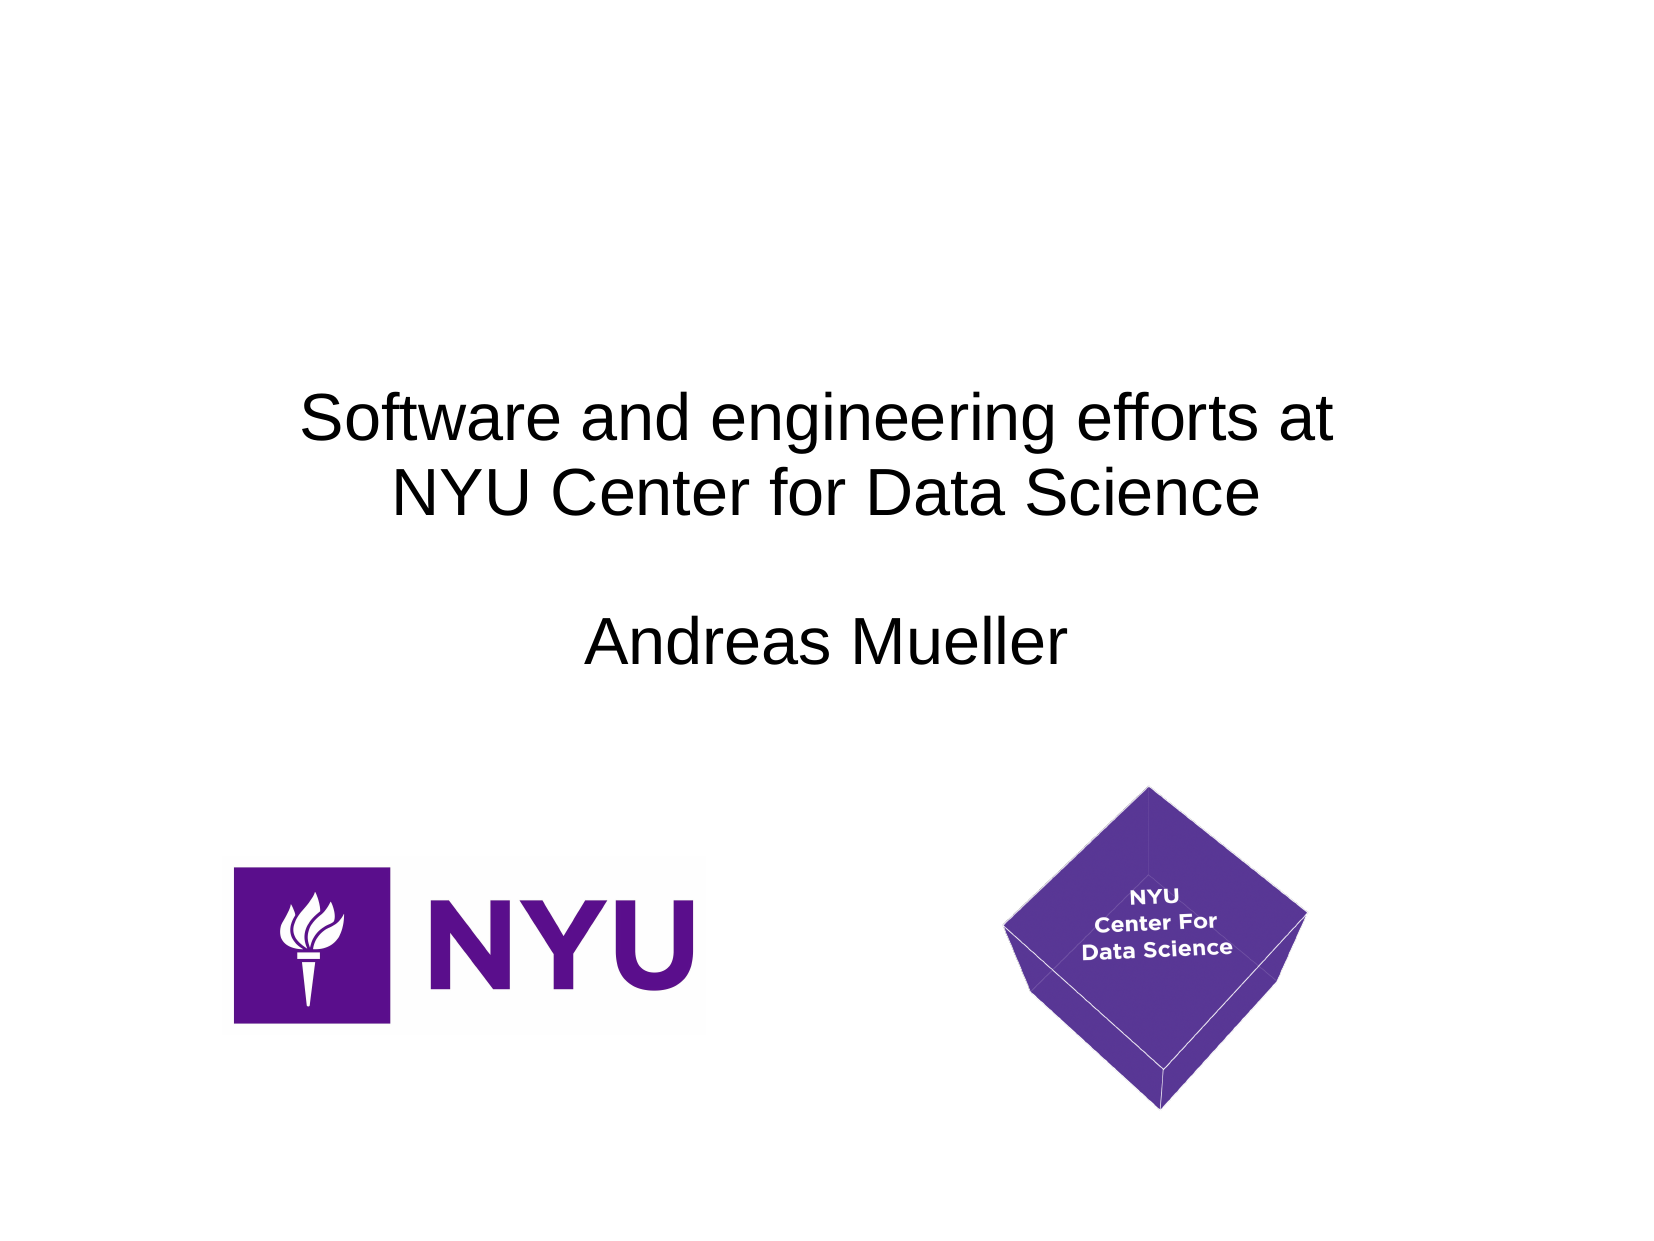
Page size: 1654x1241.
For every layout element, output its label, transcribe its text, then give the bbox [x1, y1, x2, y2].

picture [222, 856, 706, 1036]
picture [840, 779, 1454, 1126]
subtitle Software and engineering efforts at NYU Center for Data Science Andreas Mueller [82, 49, 1571, 1010]
